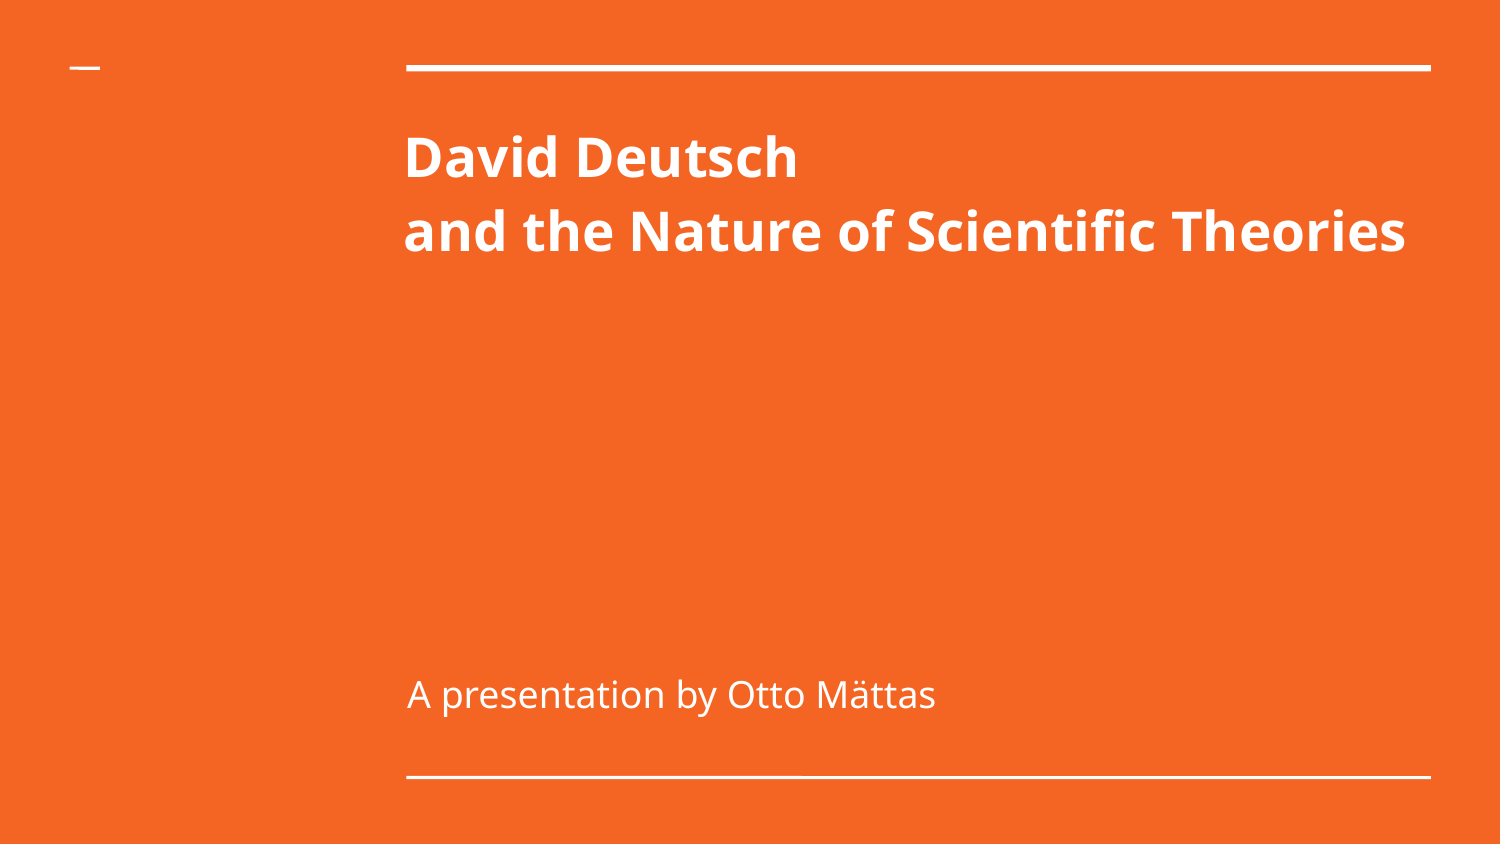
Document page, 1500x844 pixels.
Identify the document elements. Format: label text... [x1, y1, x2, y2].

title David Deutsch and the Nature of Scientific Theories [389, 103, 1428, 357]
subtitle A presentation by Otto Mättas [392, 531, 1431, 735]
